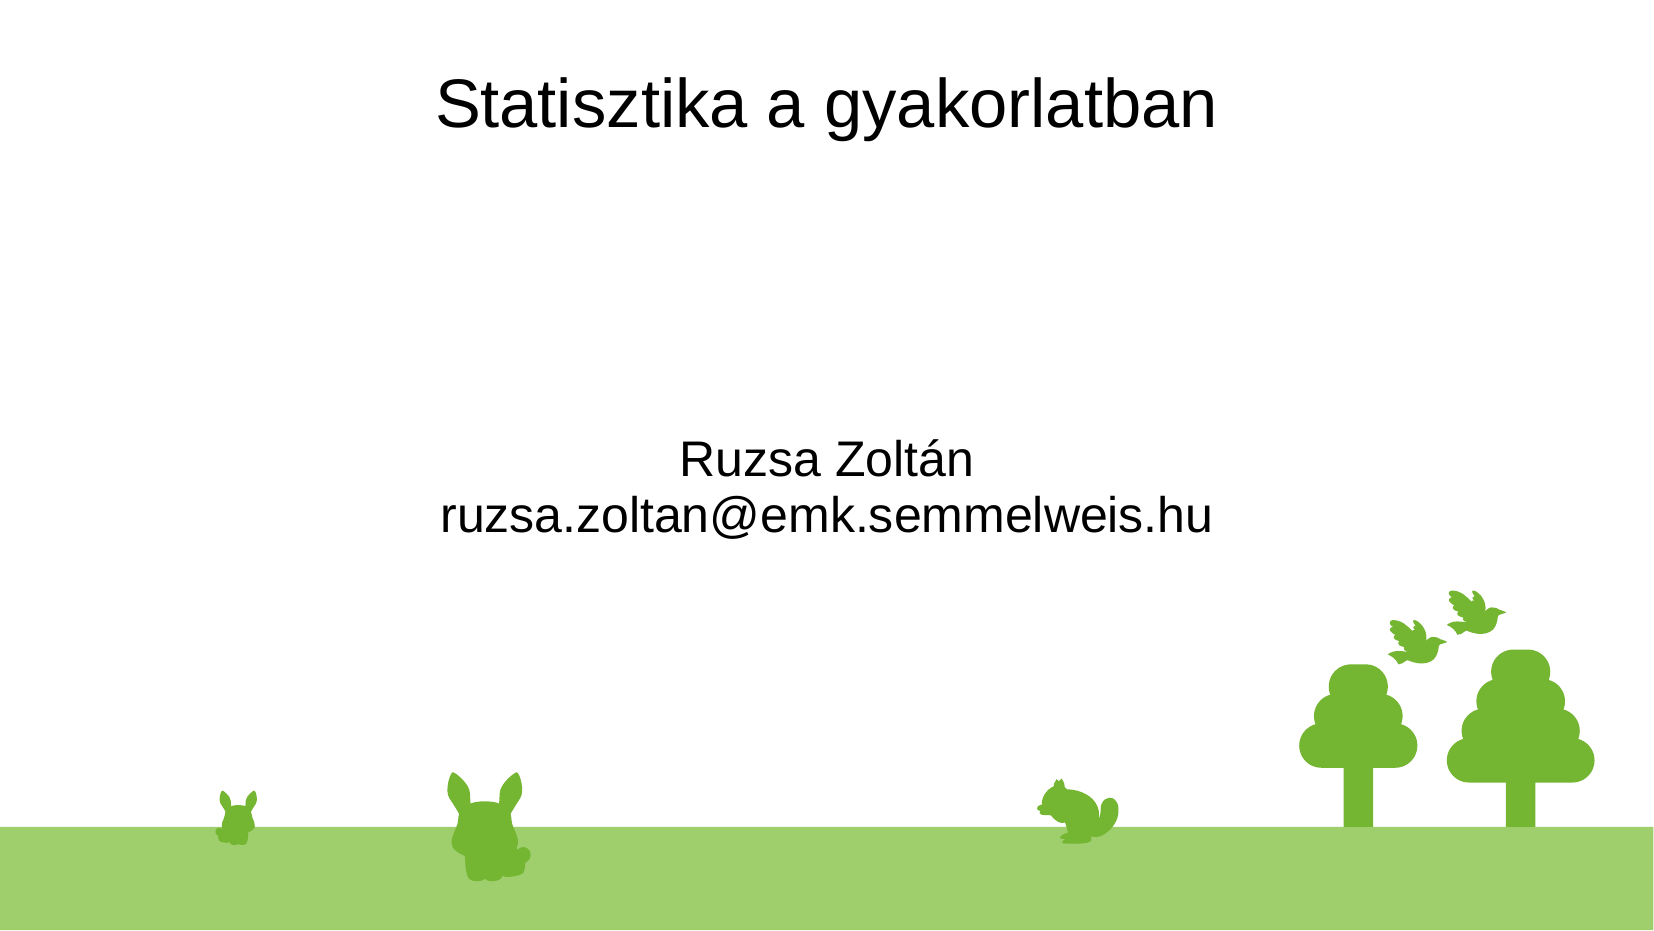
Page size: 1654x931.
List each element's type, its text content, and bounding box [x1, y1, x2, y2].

title Statisztika a gyakorlatban [88, 29, 1565, 178]
subtitle Ruzsa Zoltán ruzsa.zoltan@emk.semmelweis.hu [88, 206, 1565, 768]
